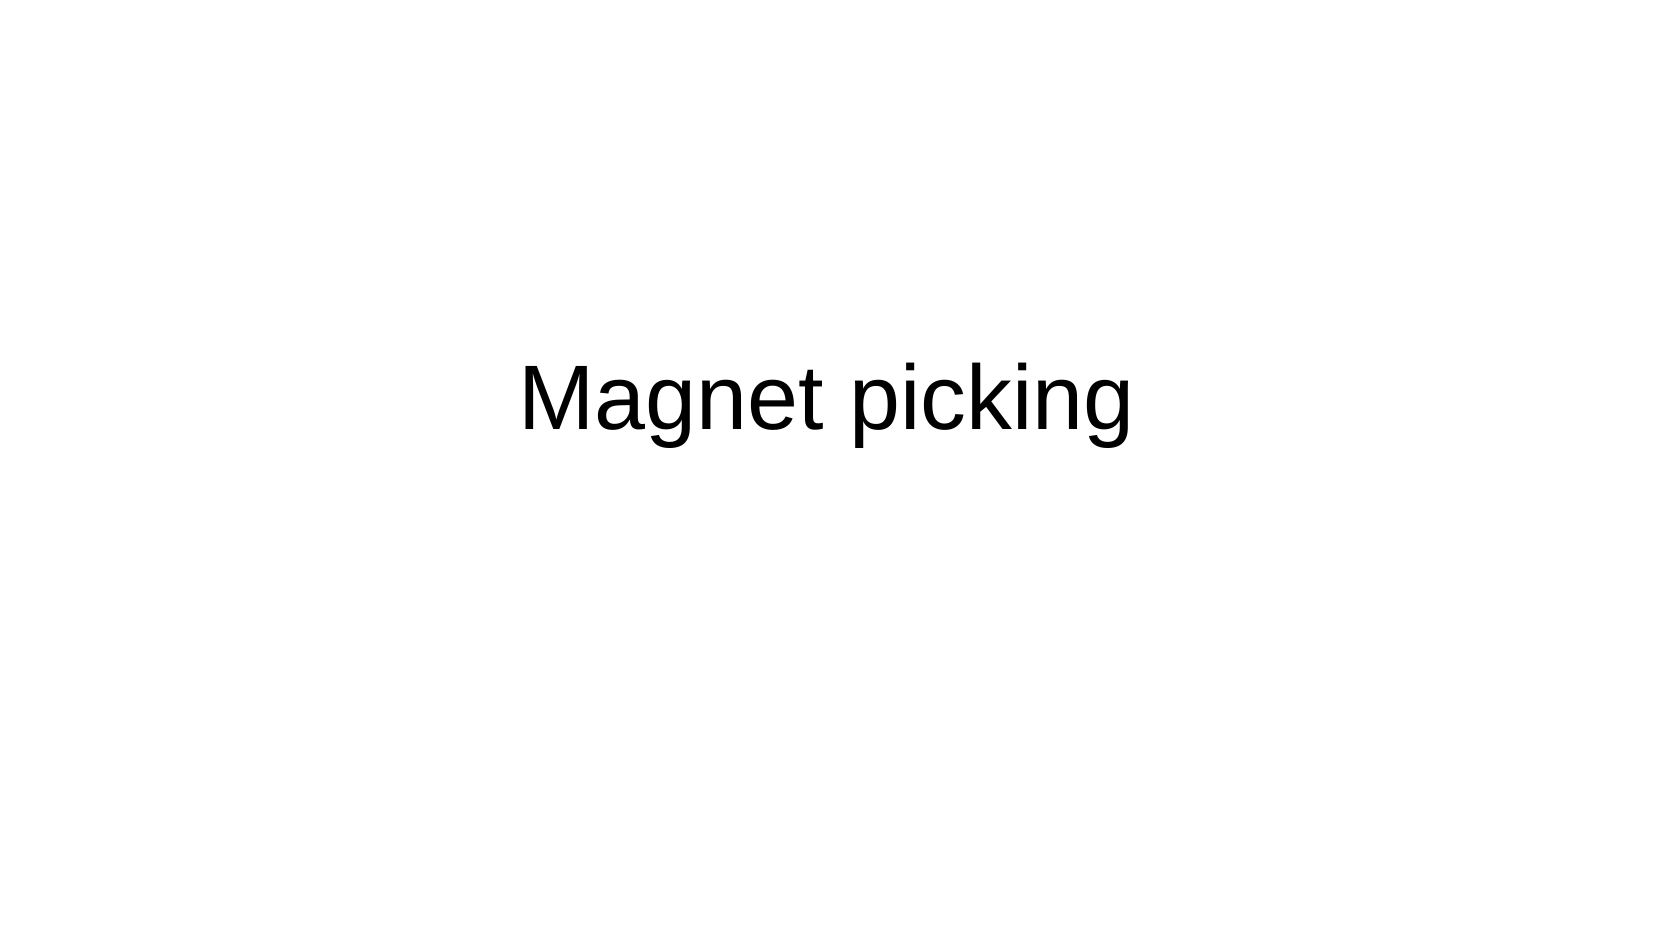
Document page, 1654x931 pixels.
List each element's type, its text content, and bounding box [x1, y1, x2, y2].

title Magnet picking [82, 320, 1571, 476]
